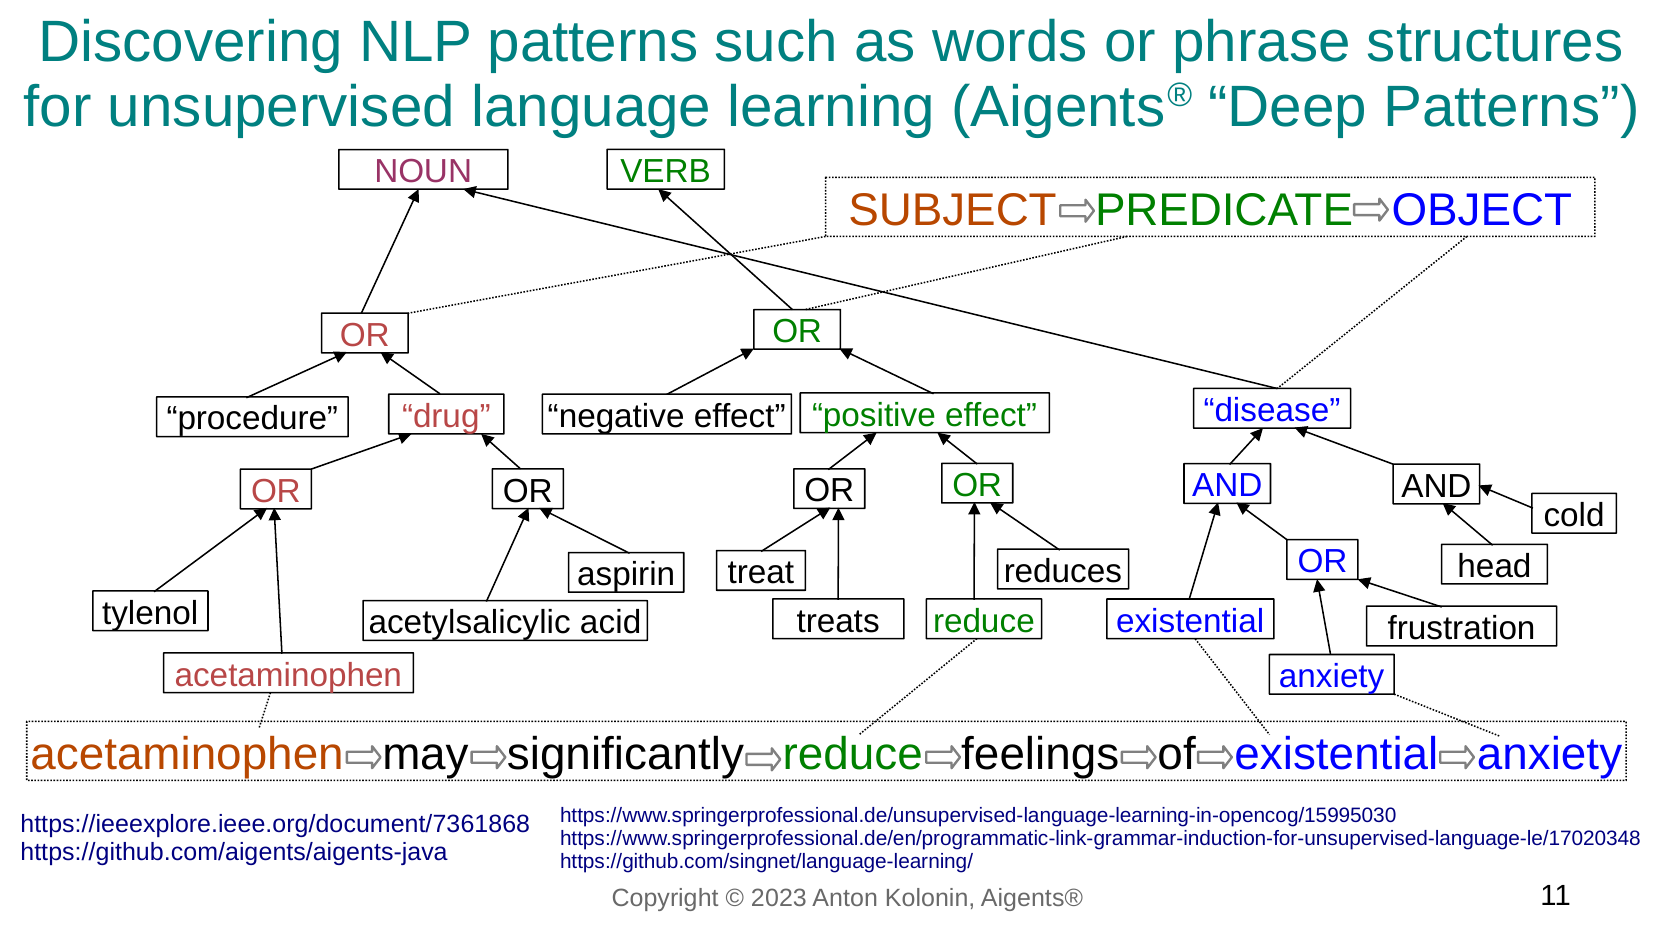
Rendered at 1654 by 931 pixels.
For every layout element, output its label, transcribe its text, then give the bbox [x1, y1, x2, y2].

text_box “drug” [388, 394, 504, 434]
text_box AND [1393, 464, 1480, 504]
text_box reduces [997, 549, 1129, 589]
text_box OR [321, 313, 409, 353]
text_box OR [492, 468, 564, 509]
text_box “positive effect” [800, 392, 1050, 433]
text_box OR [793, 468, 865, 509]
table_header [1453, 237, 1463, 245]
text_box acetaminophen [163, 652, 414, 693]
text_box acetylsalicylic acid [363, 600, 648, 641]
text_box anxiety [1269, 654, 1395, 695]
text_box OR [1286, 539, 1358, 580]
text_box treat [716, 550, 806, 591]
text_box AND [1183, 463, 1271, 504]
text_box tylenol [92, 590, 208, 631]
text_box existential [1106, 598, 1274, 639]
table_header [1453, 158, 1524, 177]
text_box treats [772, 598, 904, 639]
text_box NOUN [338, 149, 508, 190]
text_box Discovering NLP patterns such as words or phrase structures for unsupervised language learning (Aigents® “Deep Patterns”) [0, 4, 1641, 141]
text_box OR [941, 463, 1013, 503]
text_box head [1441, 544, 1548, 584]
text_box https://ieeexplore.ieee.org/document/7361868 https://github.com/aigents/aigents-java [5, 802, 545, 897]
text_box “disease” [1193, 388, 1351, 429]
text_box OR [240, 469, 312, 509]
text_box “drug” [465, 411, 474, 425]
text_box aspirin [568, 552, 684, 593]
text_box “negative effect” [542, 394, 792, 434]
text_box “procedure” [156, 396, 349, 437]
table_header [1453, 237, 1524, 485]
text_box frustration [1366, 606, 1557, 646]
text_box OR [753, 309, 841, 350]
text_box reduce [926, 598, 1042, 639]
text_box VERB [607, 149, 725, 190]
text_box SUBJECT PREDICATE OBJECT [825, 177, 1595, 237]
text_box acetaminophen may significantly reduce feelings of existential anxiety [26, 721, 1627, 781]
text_box https://www.springerprofessional.de/unsupervised-language-learning-in-opencog/15995030 https://www.springerprofessional.de/en/programmatic-link-grammar-induction-for-unsupervised-language-le/17020348 https://github.com/singnet/language-learning/ [545, 796, 1654, 928]
text_box cold [1531, 493, 1617, 534]
